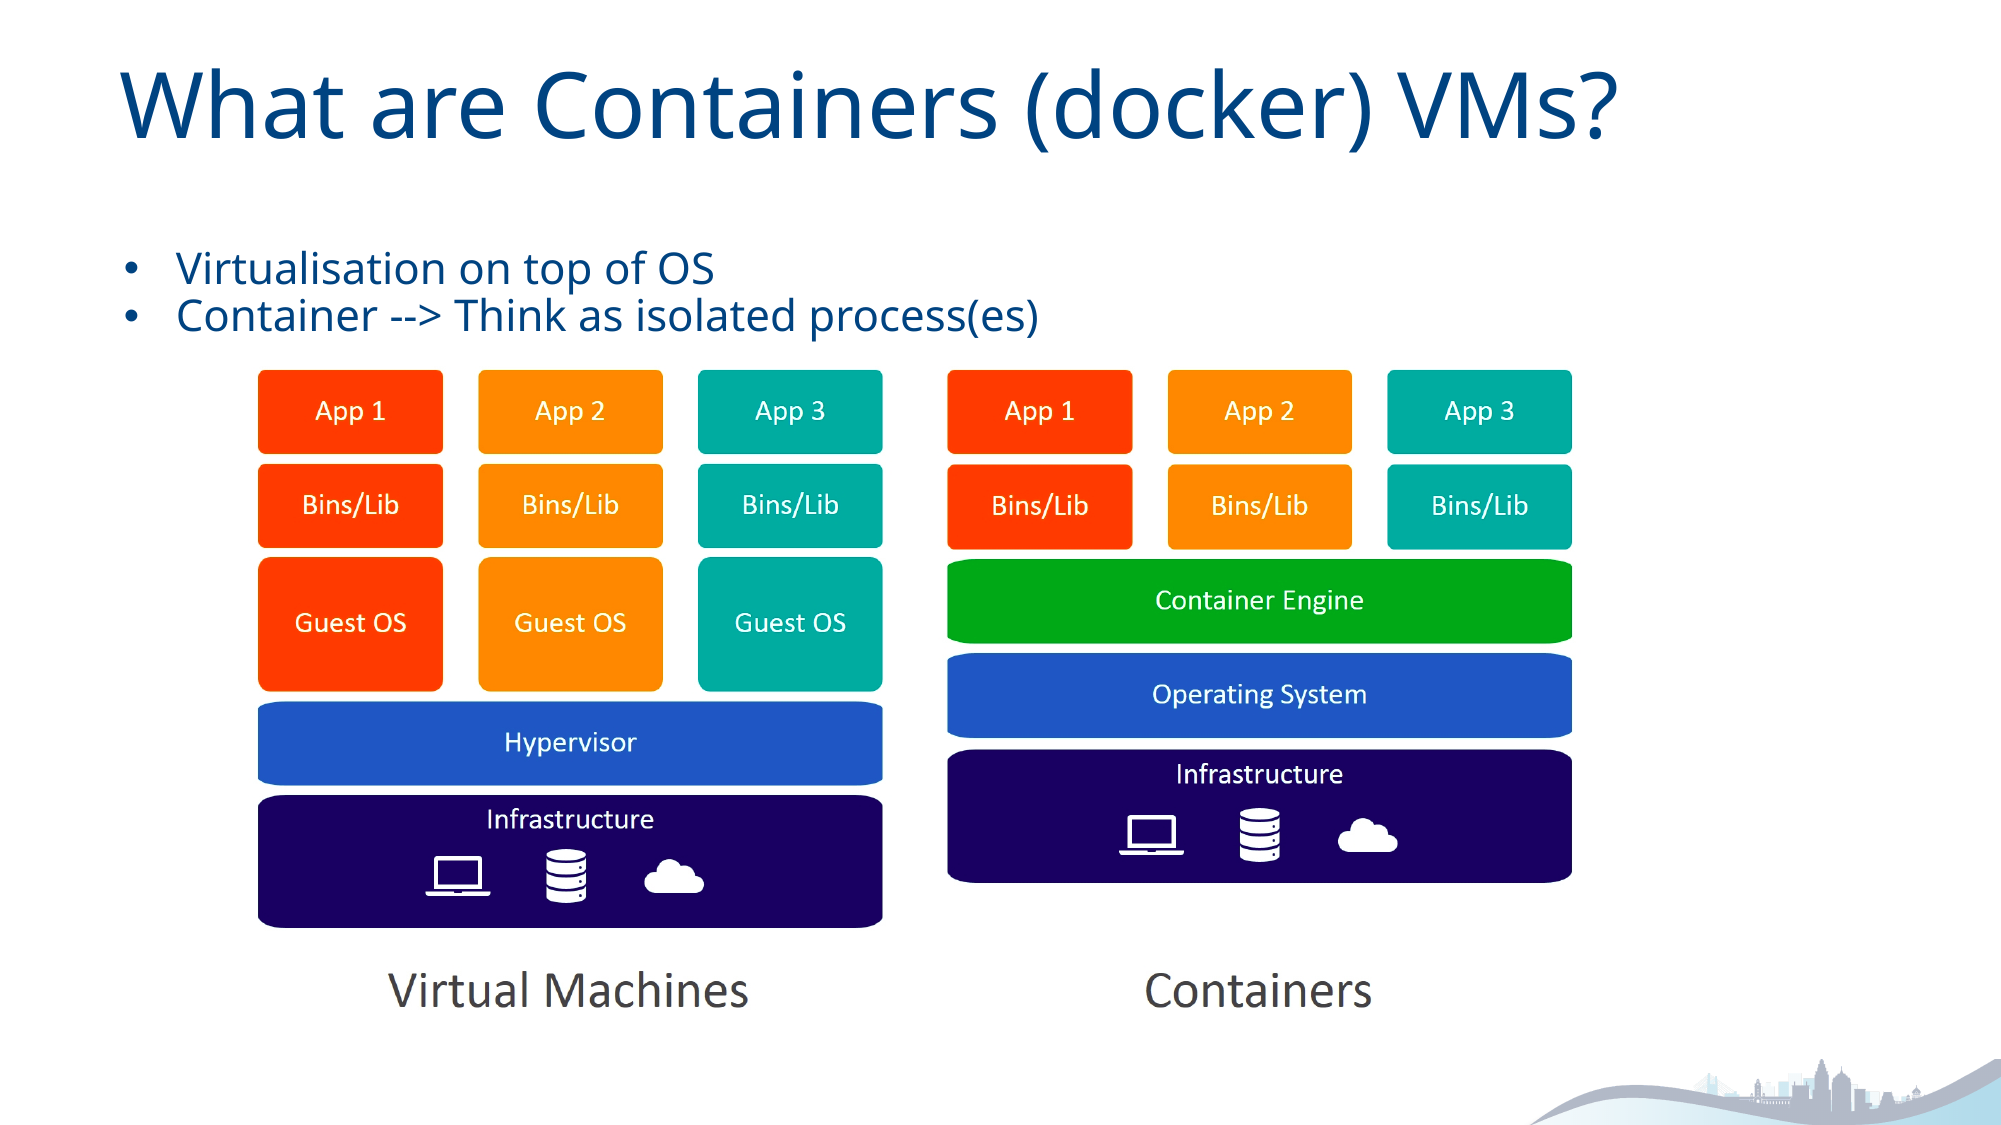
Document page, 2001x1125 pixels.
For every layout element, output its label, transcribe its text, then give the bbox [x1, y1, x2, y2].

picture [236, 354, 1592, 1041]
title What are Containers (docker) VMs? [75, 26, 1925, 144]
list Virtualisation on top of OS Container --> Think as isolated process(es) [89, 188, 1861, 1063]
